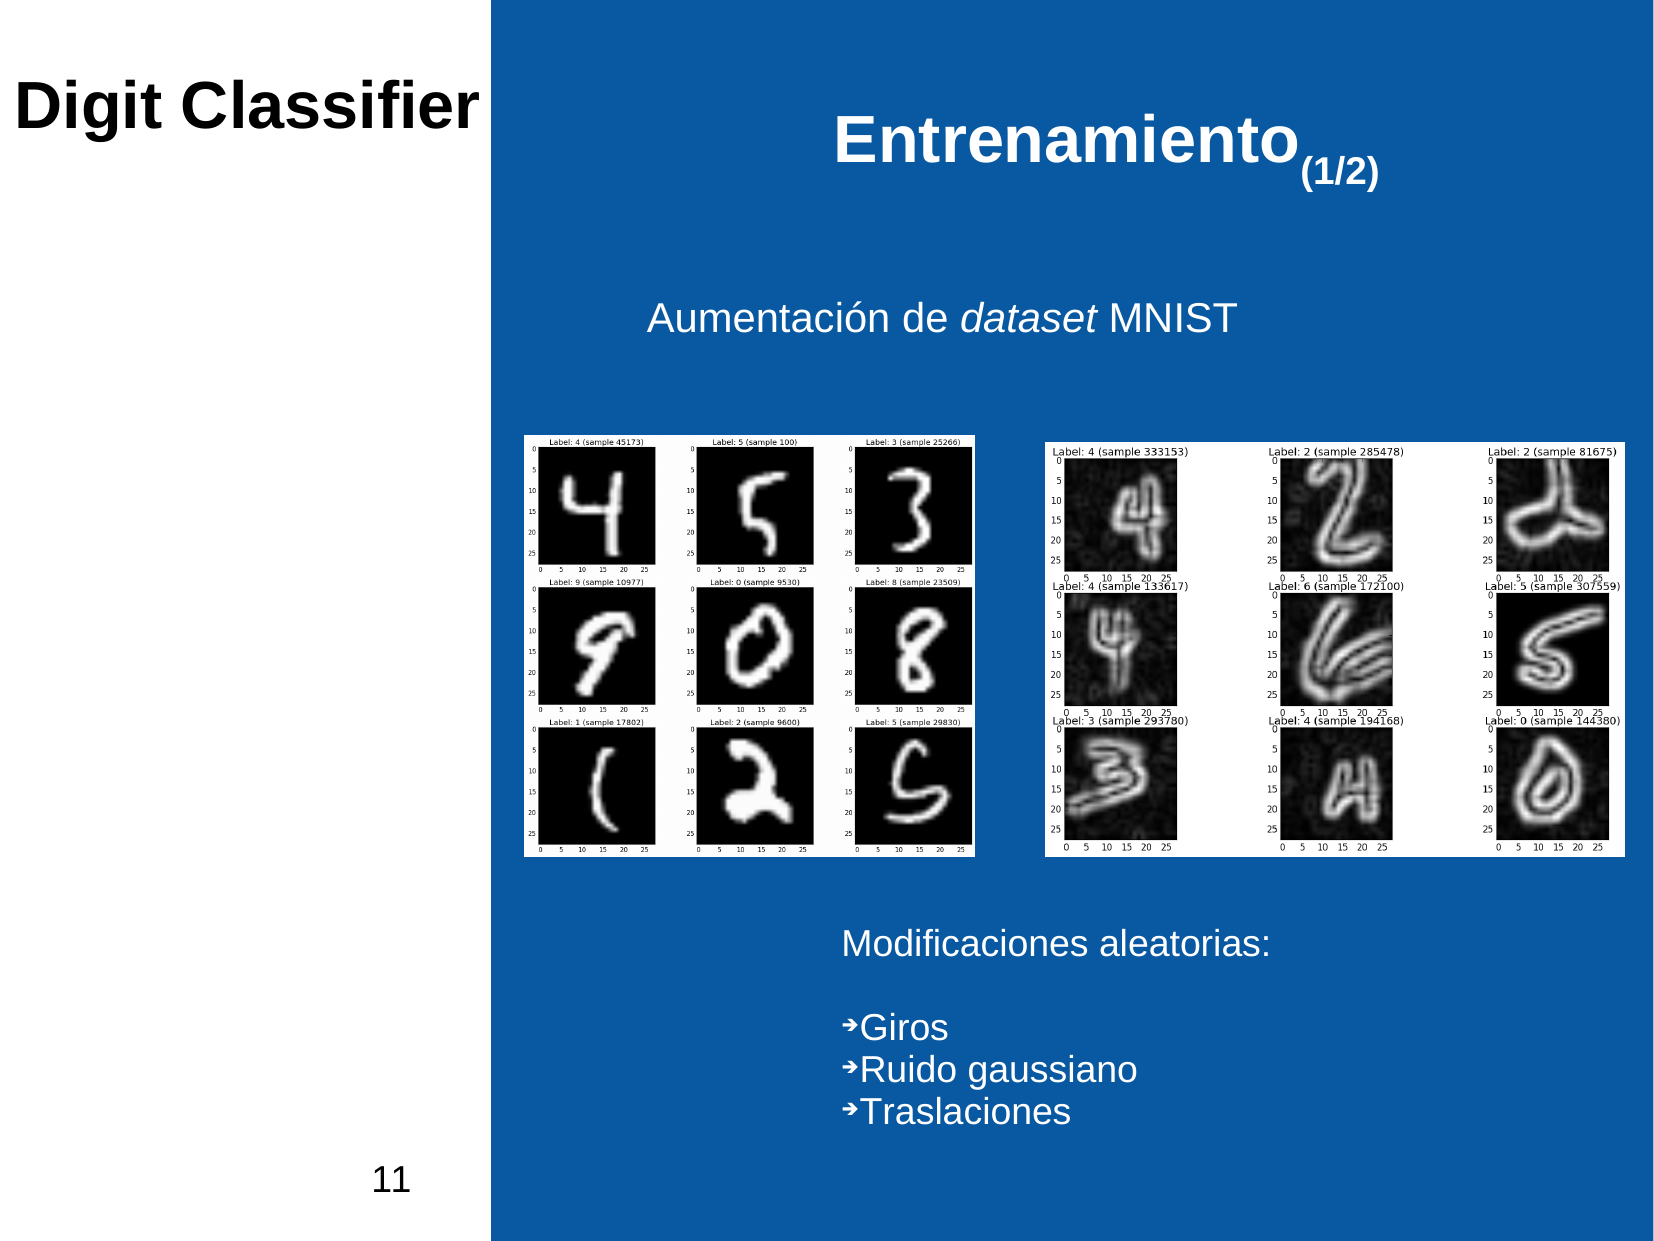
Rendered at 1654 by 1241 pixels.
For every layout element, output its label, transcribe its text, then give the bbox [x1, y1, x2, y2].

text_box Modificaciones aleatorias: Giros Ruido gaussiano Traslaciones [826, 915, 1329, 1141]
title Digit Classifier [11, 30, 485, 180]
picture [491, 0, 1654, 1241]
title Entrenamiento(1/2) [748, 52, 1465, 243]
list Aumentación de dataset MNIST [590, 295, 1595, 1074]
